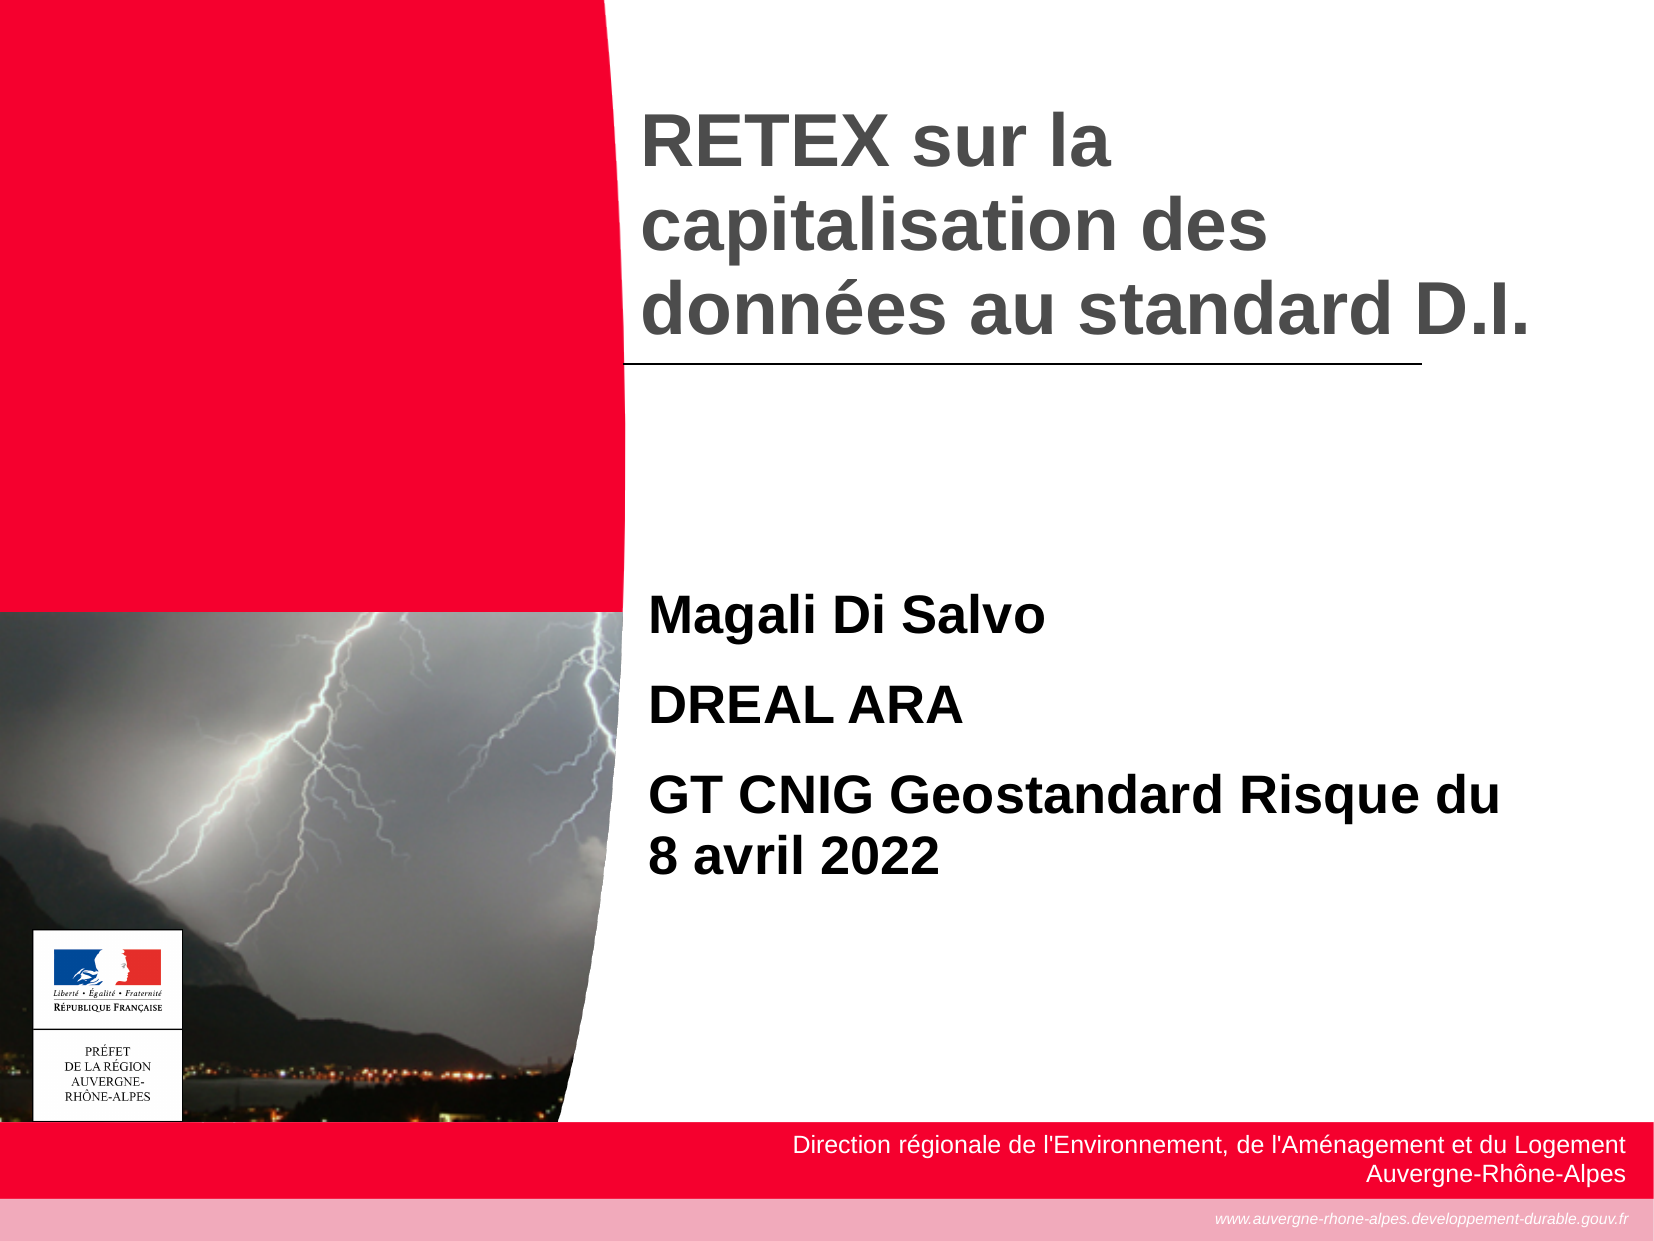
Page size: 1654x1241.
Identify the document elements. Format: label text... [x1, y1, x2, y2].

title RETEX sur la capitalisation des données au standard D.I. [640, 0, 1580, 454]
subtitle Magali Di Salvo DREAL ARA GT CNIG Geostandard Risque du 8 avril 2022 [648, 584, 1508, 886]
picture [0, 0, 1654, 1241]
